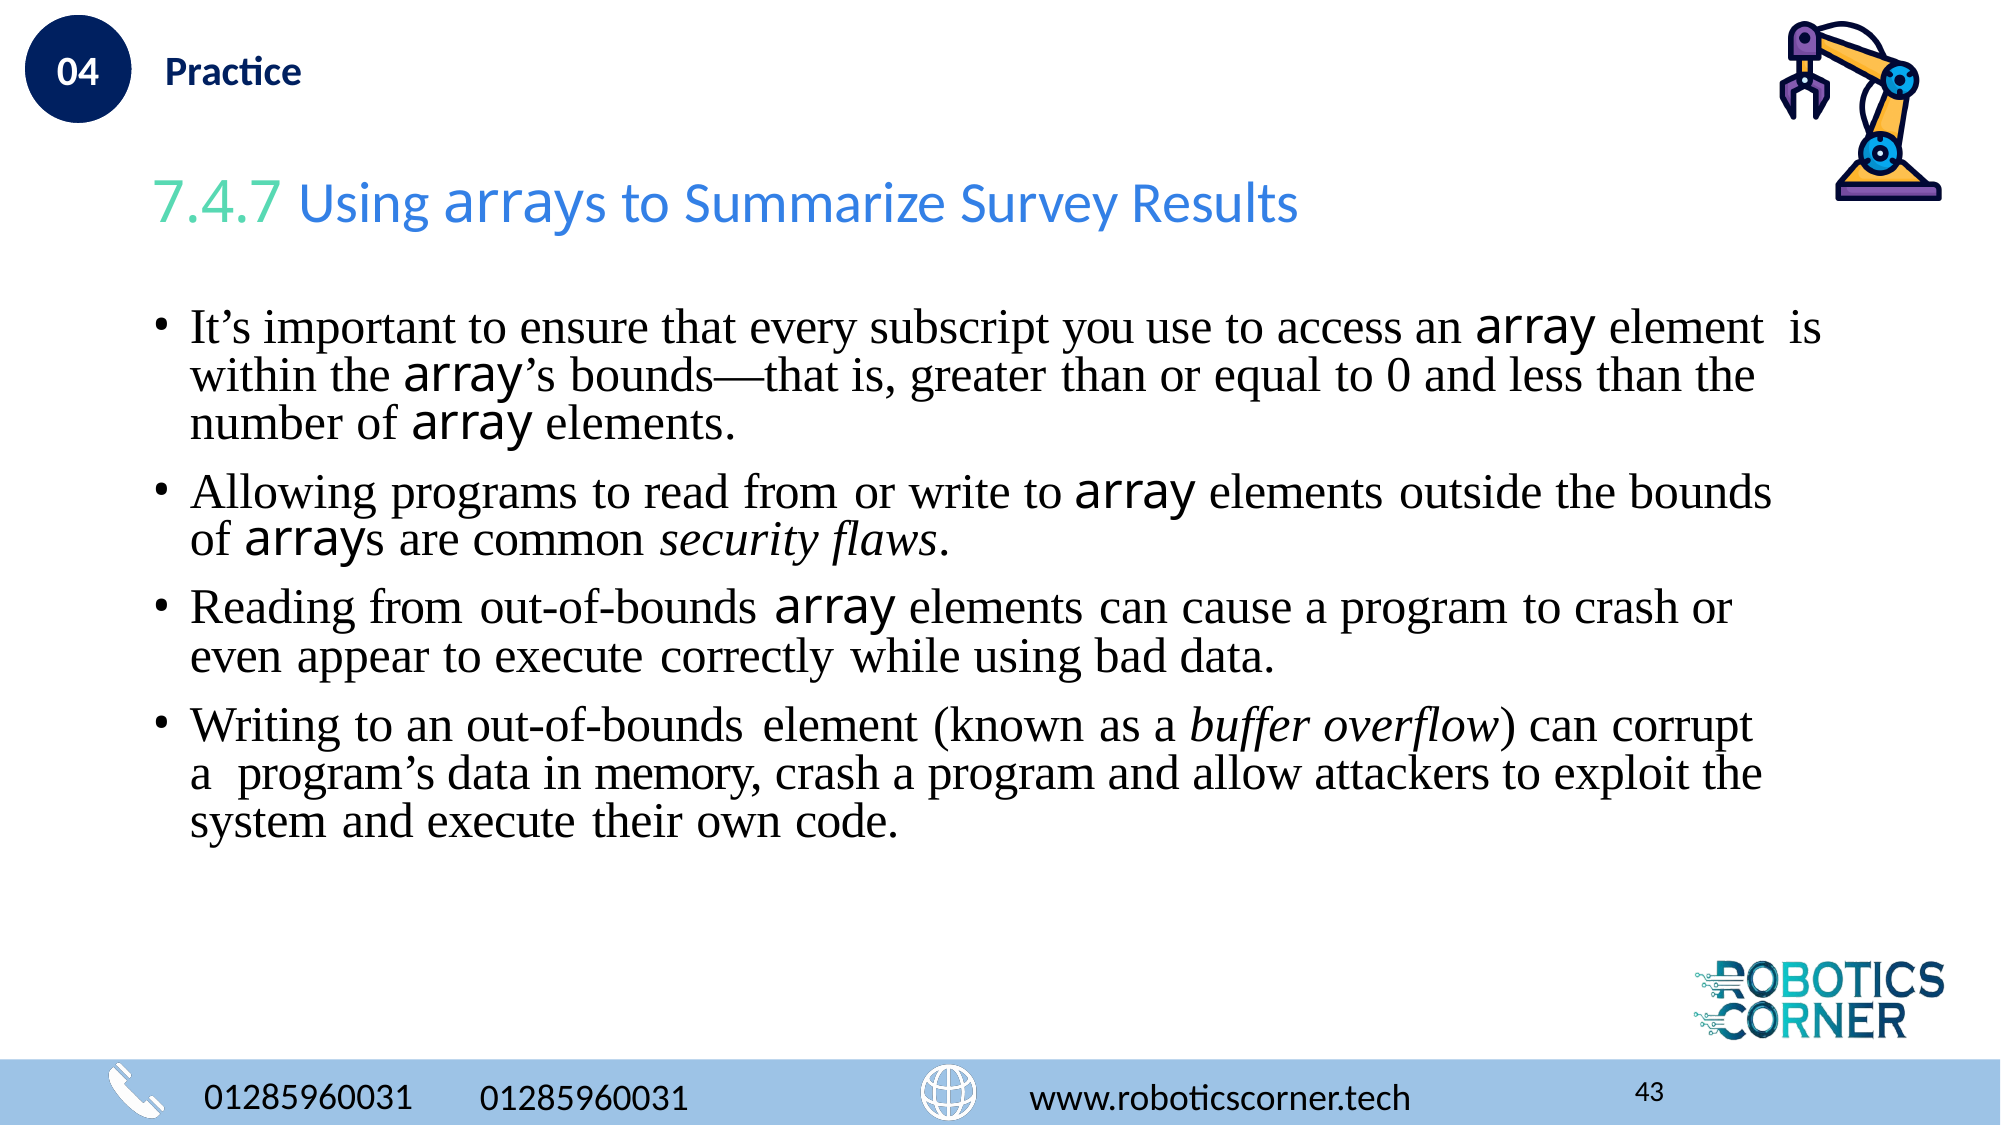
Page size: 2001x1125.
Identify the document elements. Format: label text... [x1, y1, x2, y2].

title 7.4.7 Using arrays to Summarize Survey Results [150, 162, 1677, 291]
text_box It’s important to ensure that every subscript you use to access an array element is within the array’s bounds—that is, greater than or equal to 0 and less than the number of array elements. Allowing programs to read from or write to array elements outside the bounds of arrays are common security flaws. Reading from out-of-bounds array elements can cause a program to crash or even appear to execute correctly while using bad data. Writing to an out-of-bounds element (known as a buffer overflow) can corrupt a program’s data in memory, crash a program and allow attackers to exploit the system and execute their own code. [150, 291, 1834, 848]
text_box 04 [22, 12, 134, 126]
picture [1680, 859, 1953, 1059]
picture [915, 1059, 981, 1125]
picture [103, 1057, 170, 1124]
picture [1771, 21, 1950, 201]
text_box Practice [150, 36, 622, 101]
